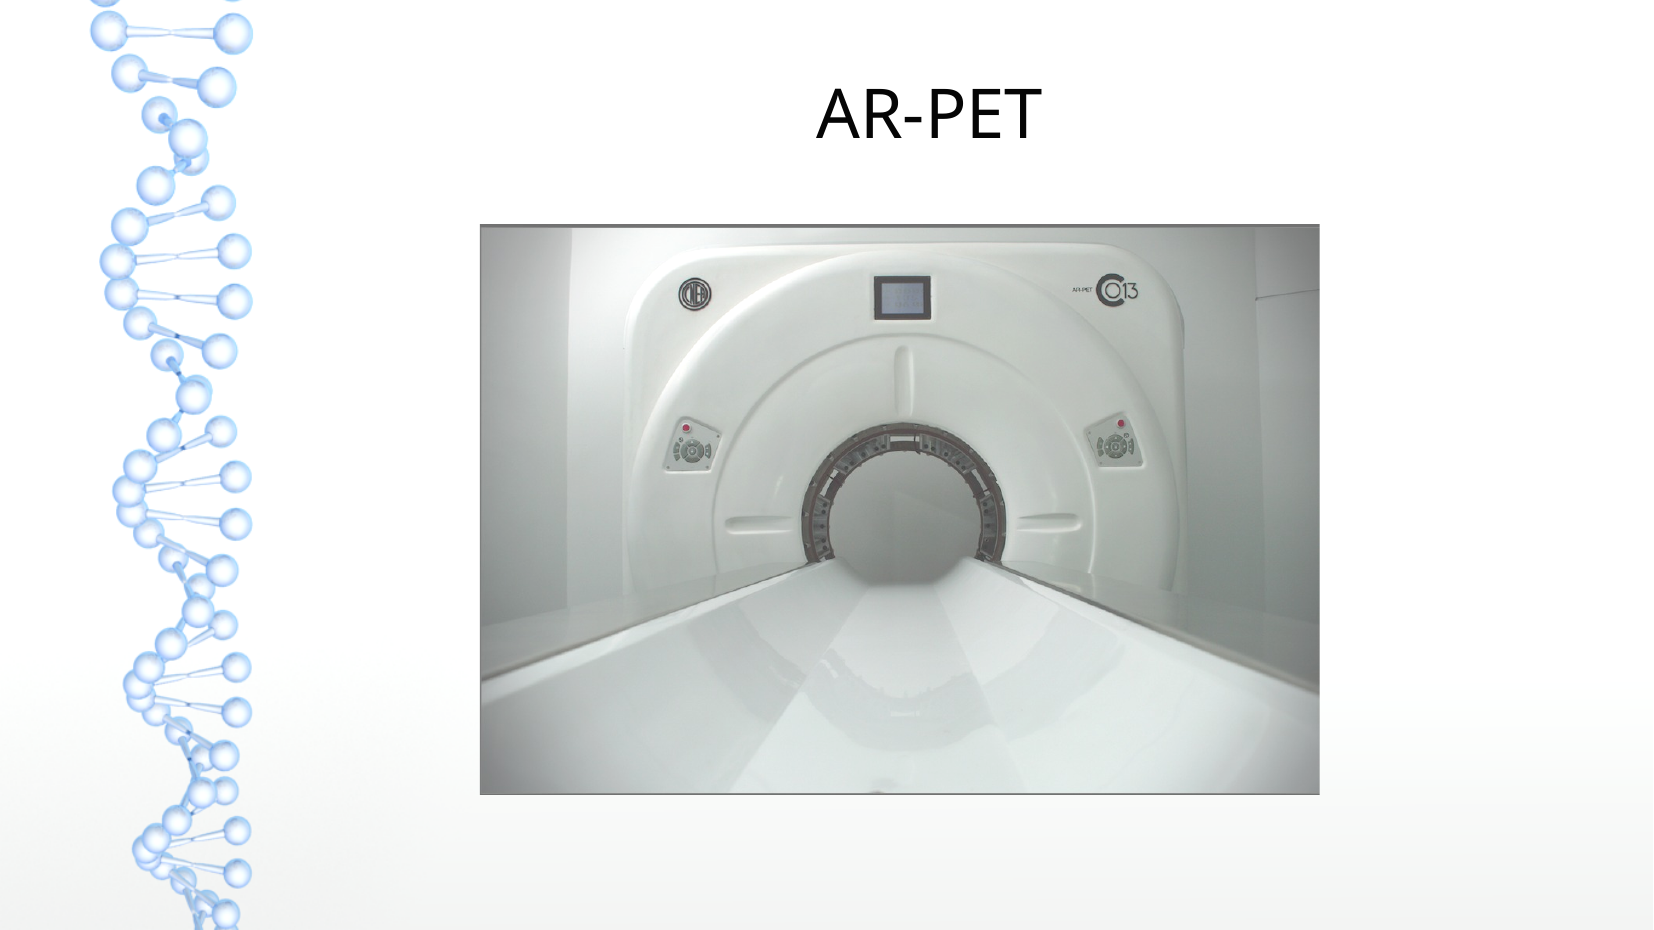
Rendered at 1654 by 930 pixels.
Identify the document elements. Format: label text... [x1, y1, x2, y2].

title AR-PET [265, 35, 1594, 189]
picture [0, 0, 1654, 930]
